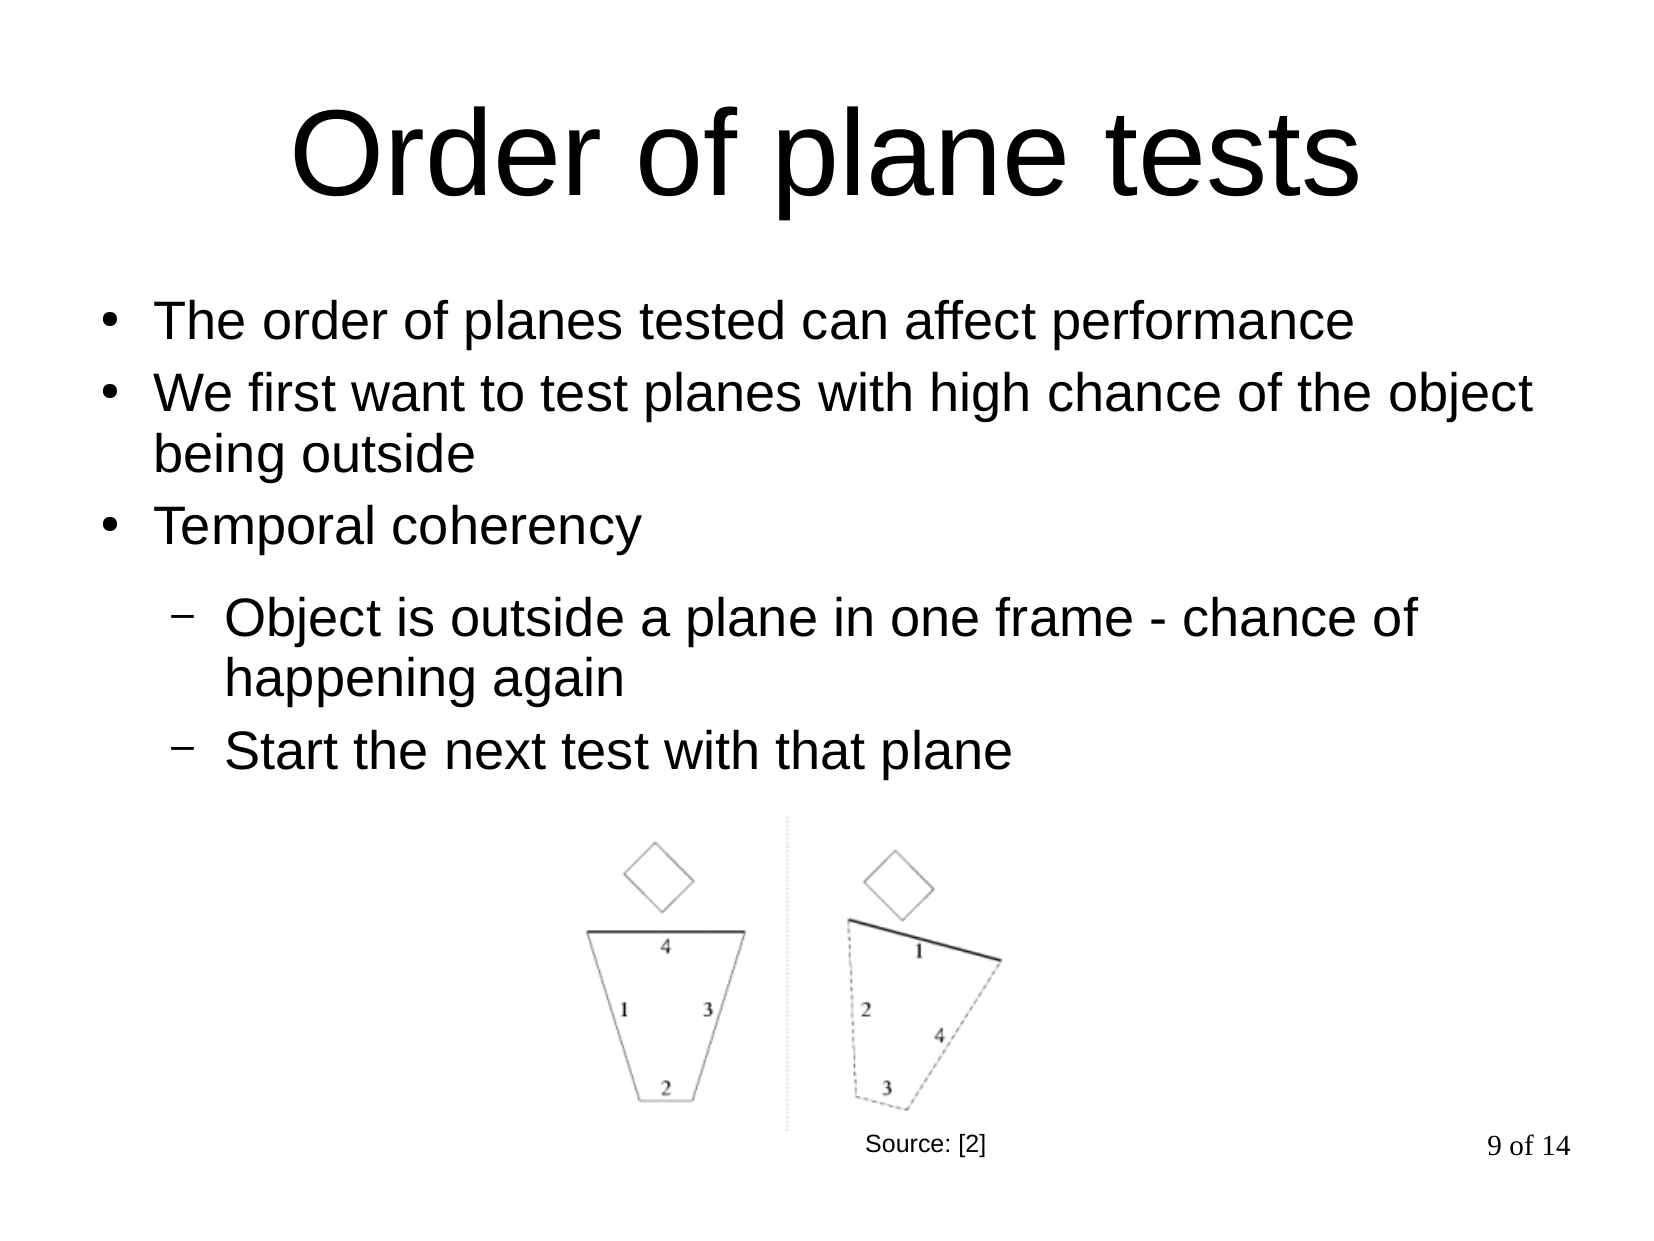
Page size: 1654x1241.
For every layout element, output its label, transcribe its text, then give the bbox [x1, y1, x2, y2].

list The order of planes tested can affect performance We first want to test planes with high chance of the object being outside Temporal coherency Object is outside a plane in one frame - chance of happening again Start the next test with that plane [82, 290, 1571, 1010]
text_box Source: [2] [850, 1122, 1063, 1179]
title Order of plane tests [82, 49, 1571, 257]
picture [585, 815, 1004, 1134]
